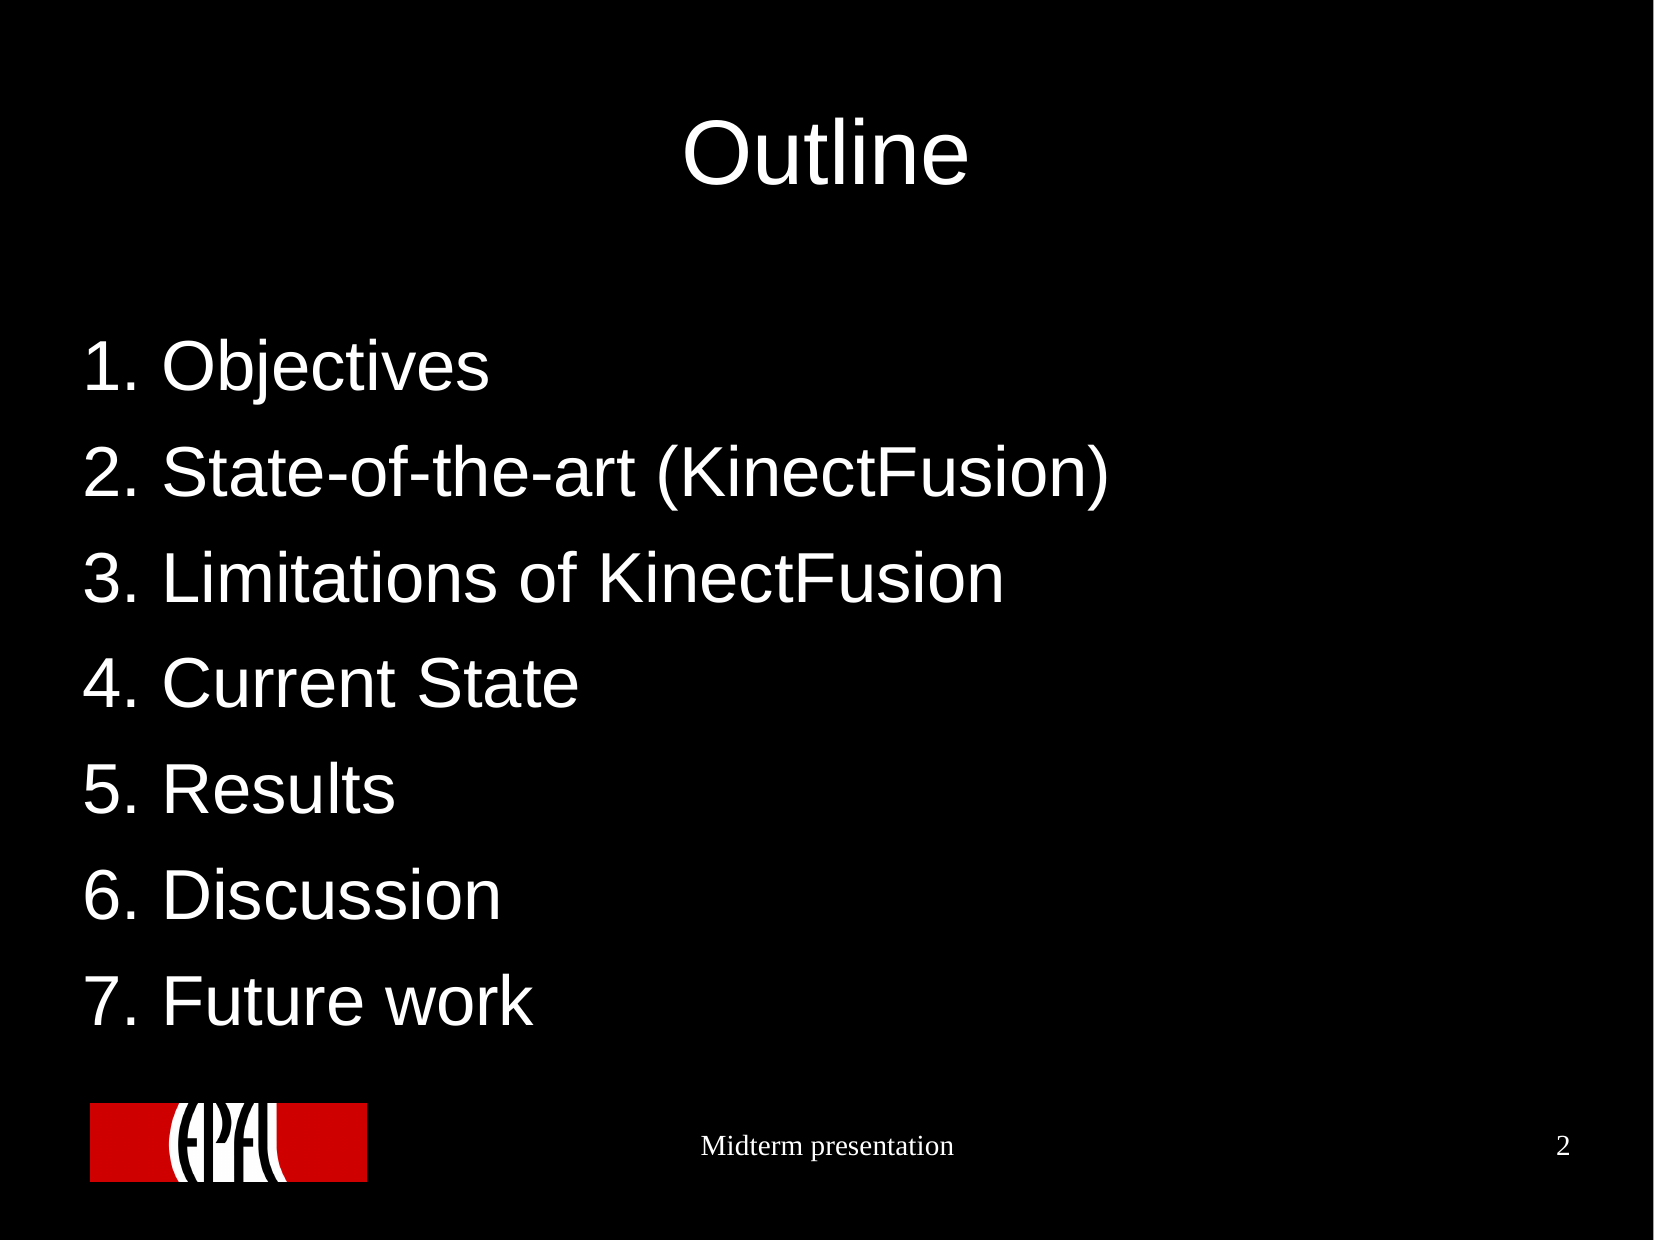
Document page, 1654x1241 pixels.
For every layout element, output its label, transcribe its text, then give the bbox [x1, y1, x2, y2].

picture [90, 1103, 367, 1182]
subtitle 1. Objectives 2. State-of-the-art (KinectFusion) 3. Limitations of KinectFusion 4. Current State 5. Results 6. Discussion 7. Future work [82, 260, 1571, 1080]
title Outline [82, 49, 1571, 257]
